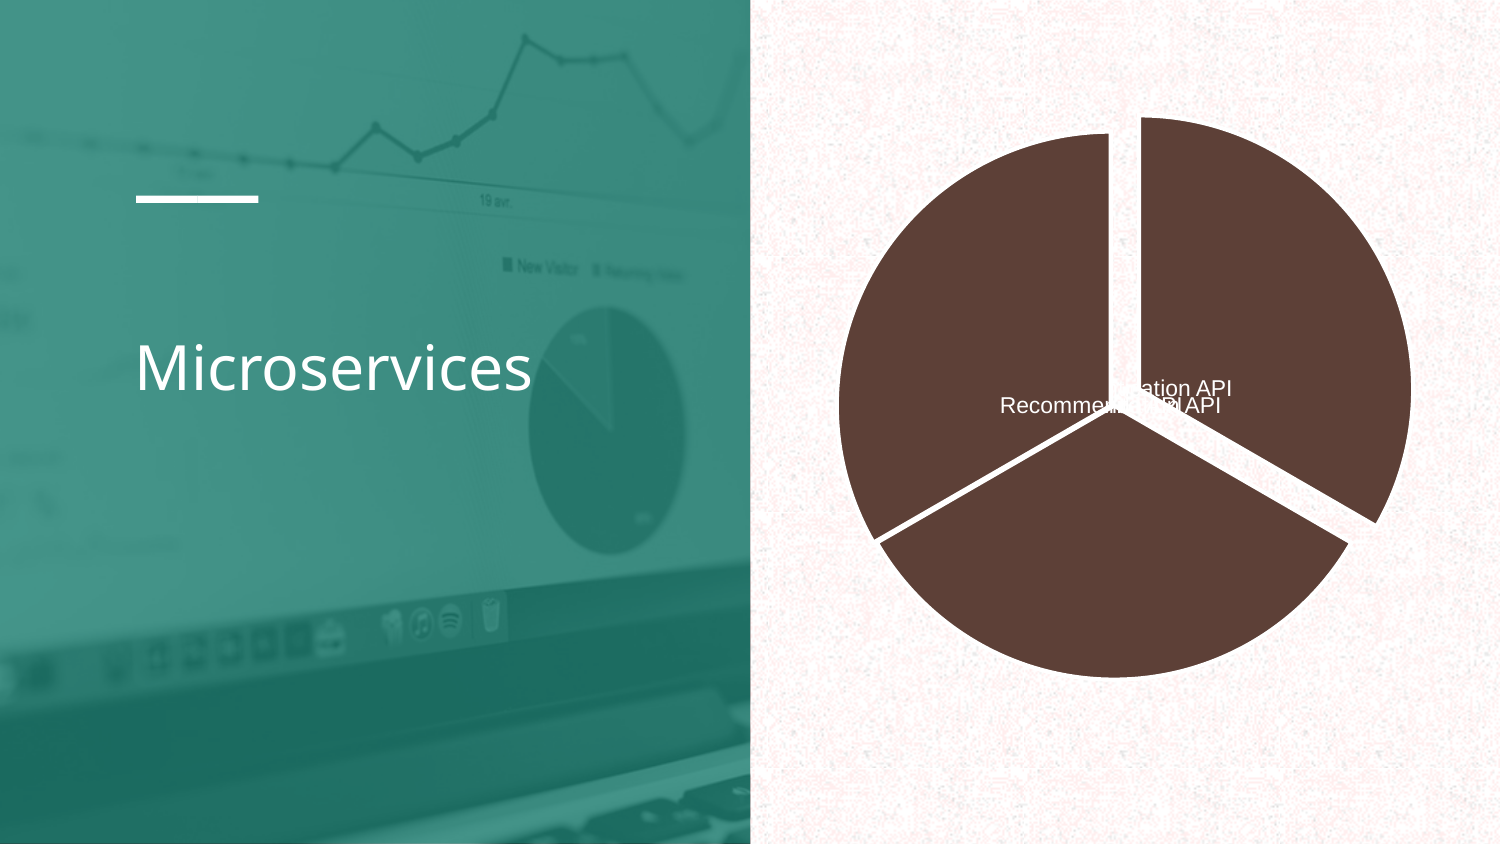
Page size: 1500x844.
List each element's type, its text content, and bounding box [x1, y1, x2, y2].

picture [750, 0, 1500, 844]
text_box Authentication API [1139, 115, 1414, 527]
text_box Microservices [119, 216, 662, 493]
text_box Favourite API [876, 406, 1352, 680]
text_box Recommendation API [836, 131, 1111, 543]
